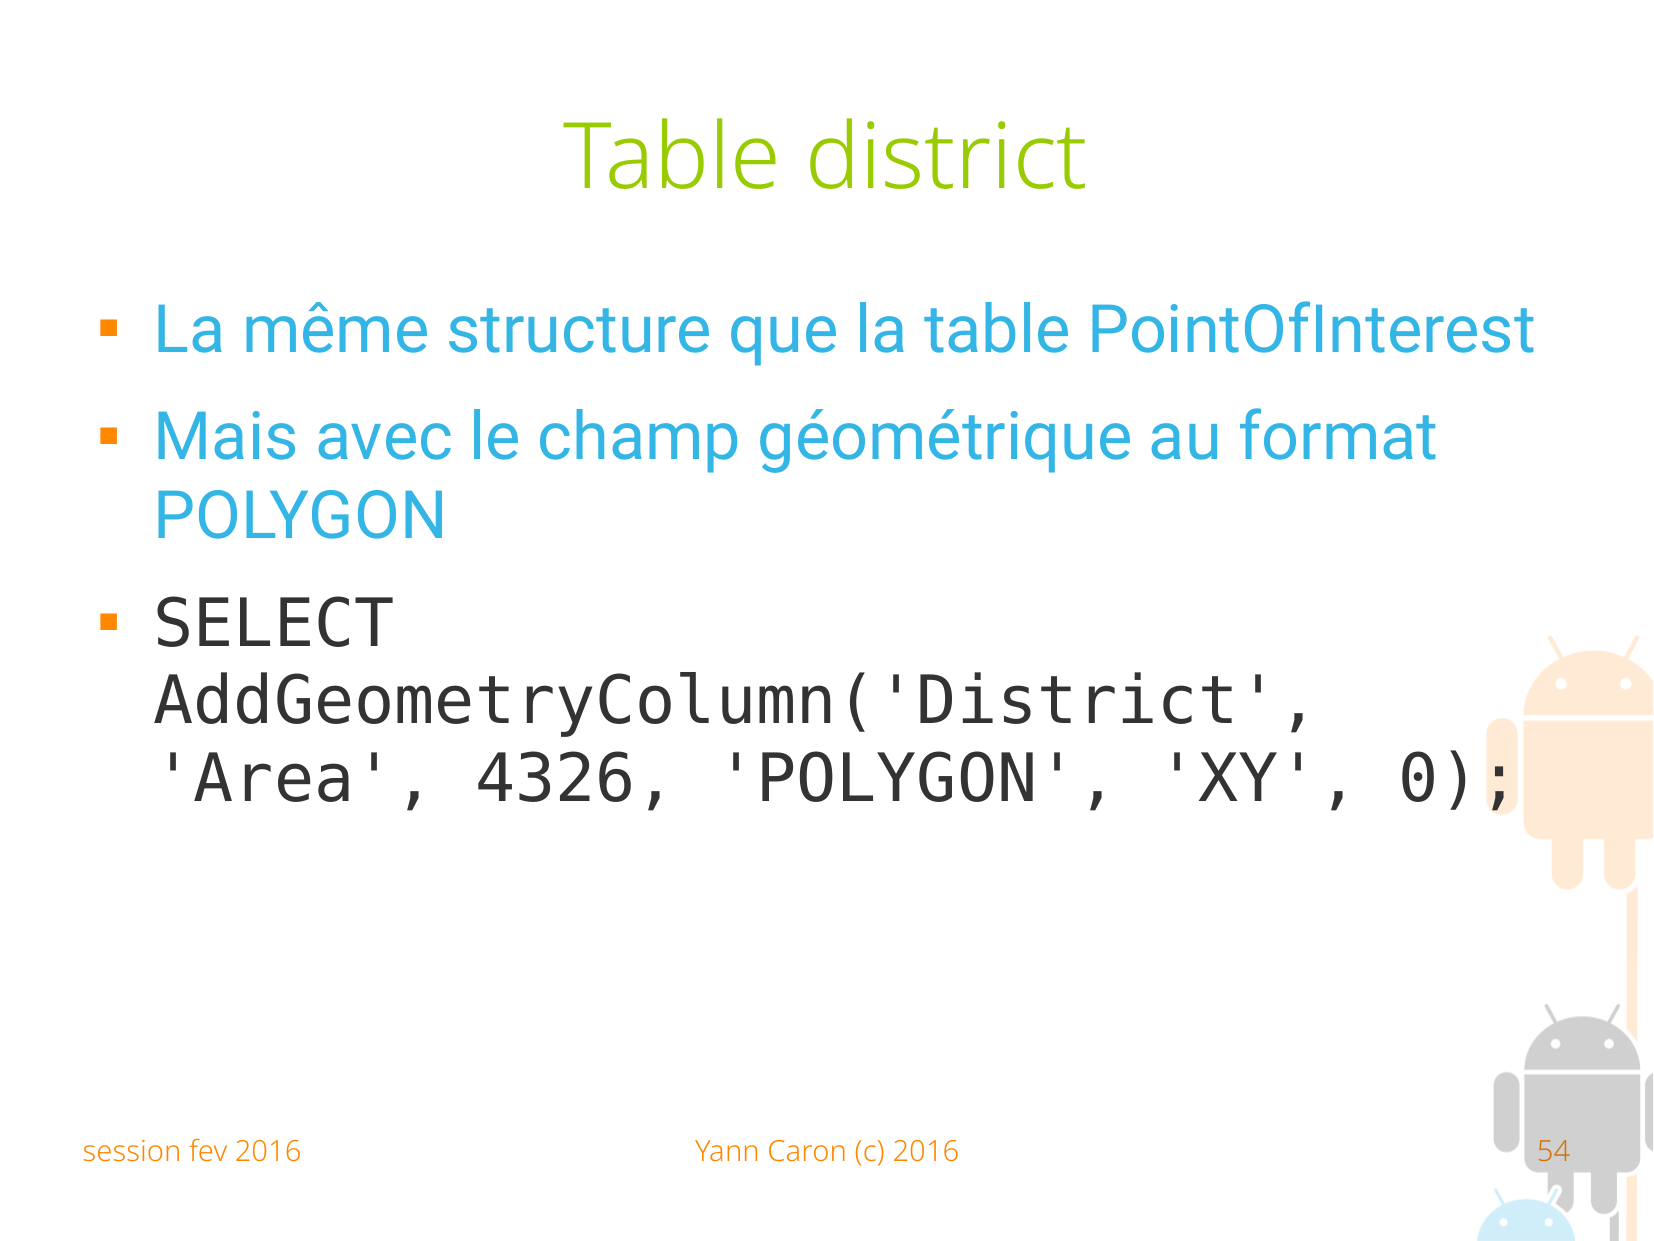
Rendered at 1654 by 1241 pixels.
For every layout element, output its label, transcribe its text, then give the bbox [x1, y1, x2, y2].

picture [240, 423, 1654, 1241]
list La même structure que la table PointOfInterest Mais avec le champ géométrique au format POLYGON SELECT AddGeometryColumn('District', 'Area', 4326, 'POLYGON', 'XY', 0); [82, 290, 1571, 1010]
title Table district [82, 49, 1571, 257]
